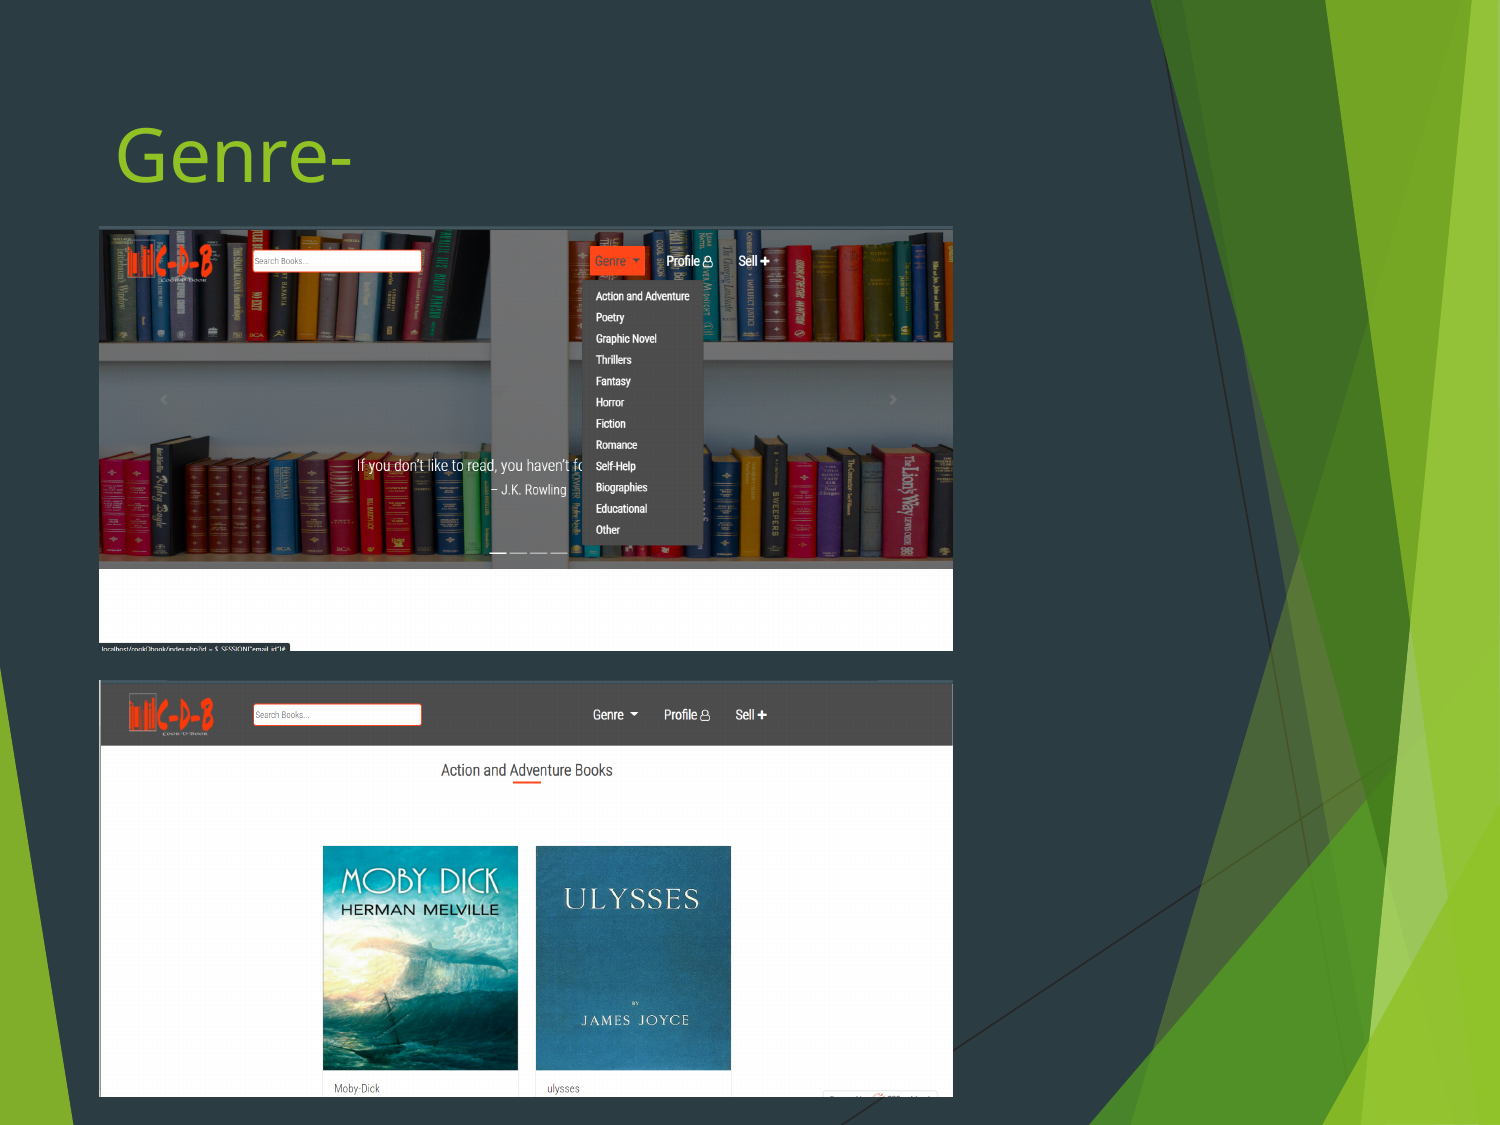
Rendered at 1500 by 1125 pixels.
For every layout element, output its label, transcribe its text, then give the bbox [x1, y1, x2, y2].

picture [99, 226, 953, 651]
title Genre- [99, 99, 1142, 317]
picture [99, 680, 953, 1097]
